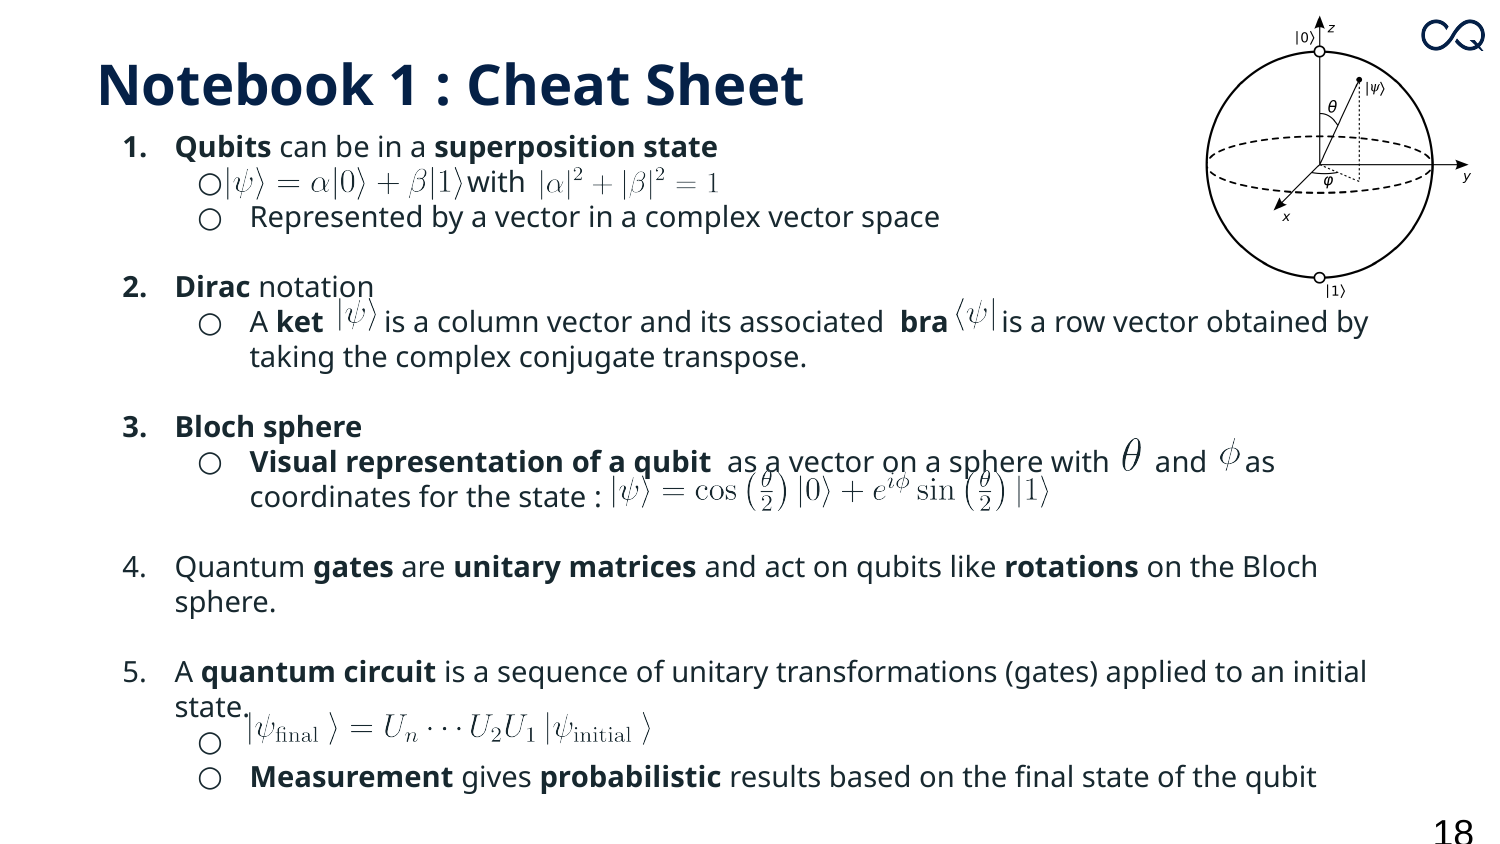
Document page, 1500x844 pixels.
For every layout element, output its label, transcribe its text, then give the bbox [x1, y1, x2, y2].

picture [613, 470, 1048, 511]
picture [1122, 438, 1141, 471]
picture [541, 167, 718, 200]
picture [1220, 438, 1240, 471]
picture [1203, 14, 1485, 299]
list Qubits can be in a superposition state with Represented by a vector in a complex vector space Dirac notation A ket is a column vector and its associated bra is a row vector obtained by taking the complex conjugate transpose. Bloch sphere Visual representation of a qubit as a vector on a sphere with and as coordinates for the state : Quantum gates are unitary matrices and act on qubits like rotations on the Bloch sphere. A quantum circuit is a sequence of unitary transformations (gates) applied to an initial state. Measurement gives probabilistic results based on the final state of the qubit [84, 113, 1416, 844]
picture [227, 167, 462, 200]
picture [956, 298, 994, 331]
picture [339, 298, 376, 331]
picture [249, 712, 650, 745]
title Notebook 1 : Cheat Sheet [81, 34, 1203, 108]
